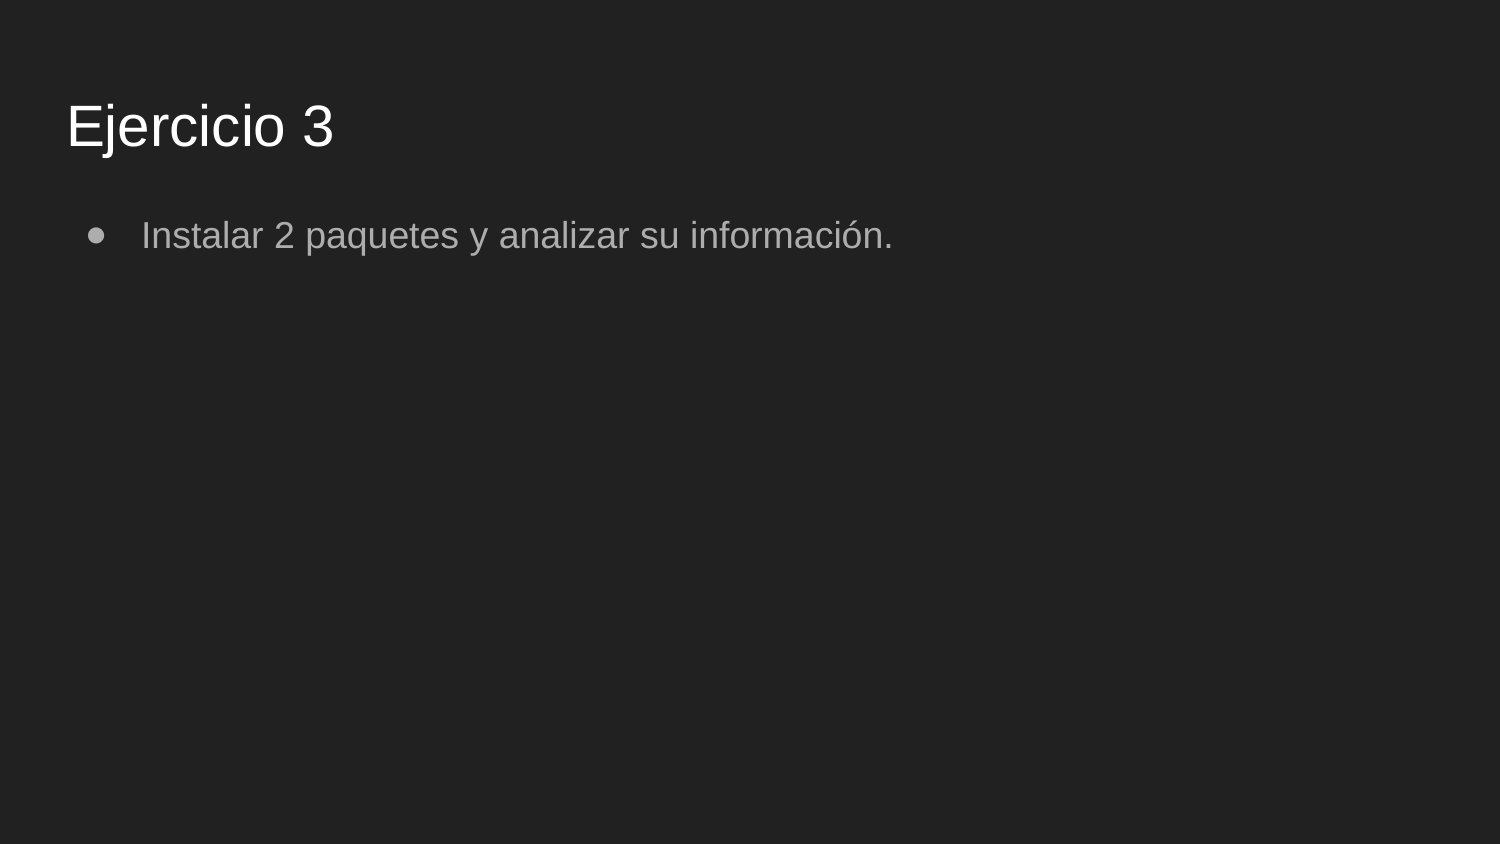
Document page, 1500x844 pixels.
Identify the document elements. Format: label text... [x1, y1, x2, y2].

list Instalar 2 paquetes y analizar su información. [51, 189, 1449, 750]
title Ejercicio 3 [51, 72, 1449, 167]
